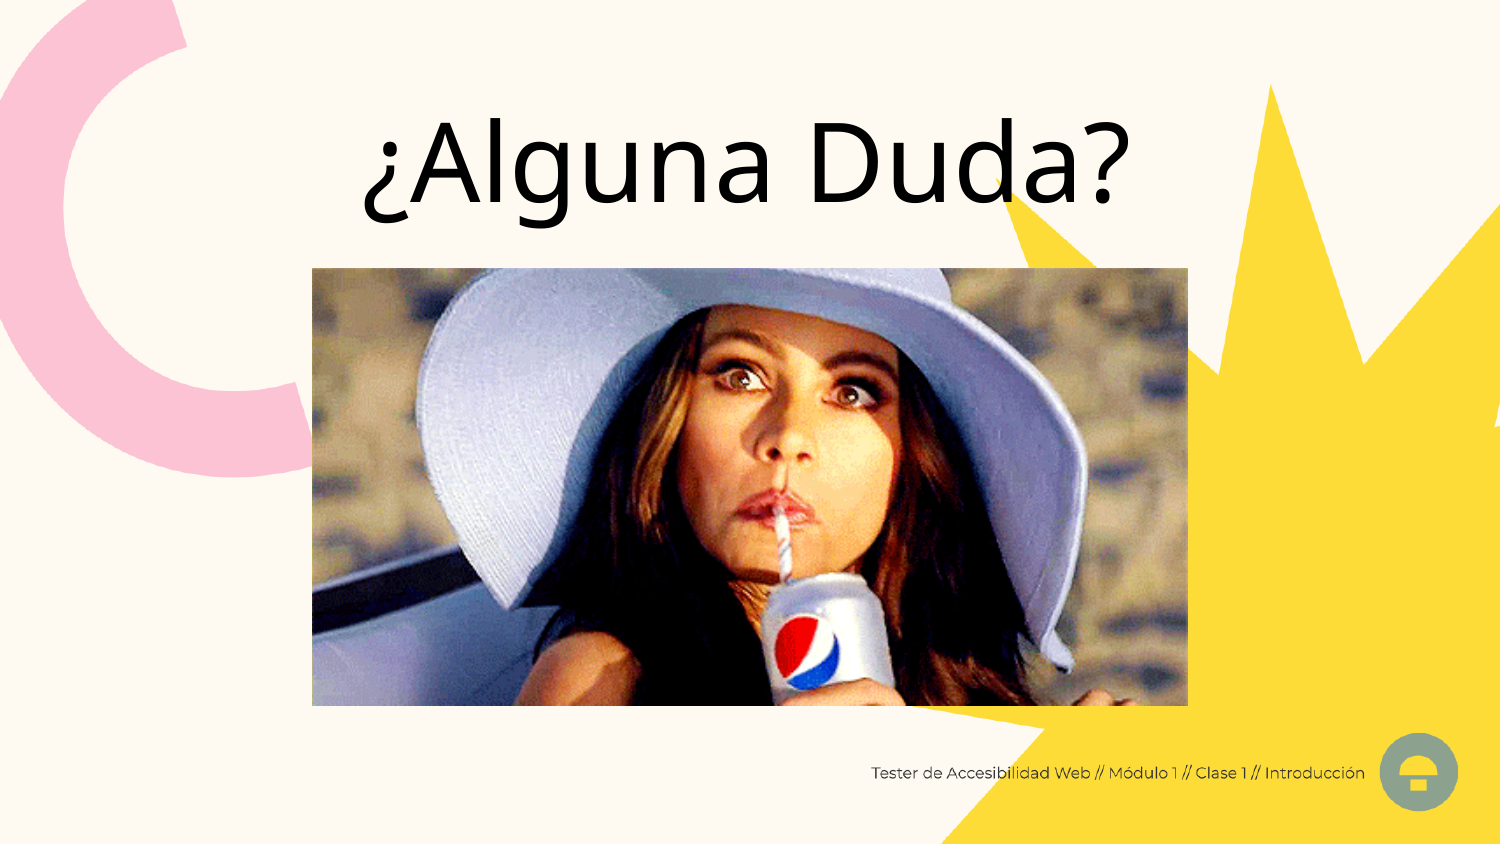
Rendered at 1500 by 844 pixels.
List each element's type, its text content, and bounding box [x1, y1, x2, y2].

picture [0, 0, 1500, 844]
text_box ¿Alguna Duda? [34, 77, 1461, 240]
